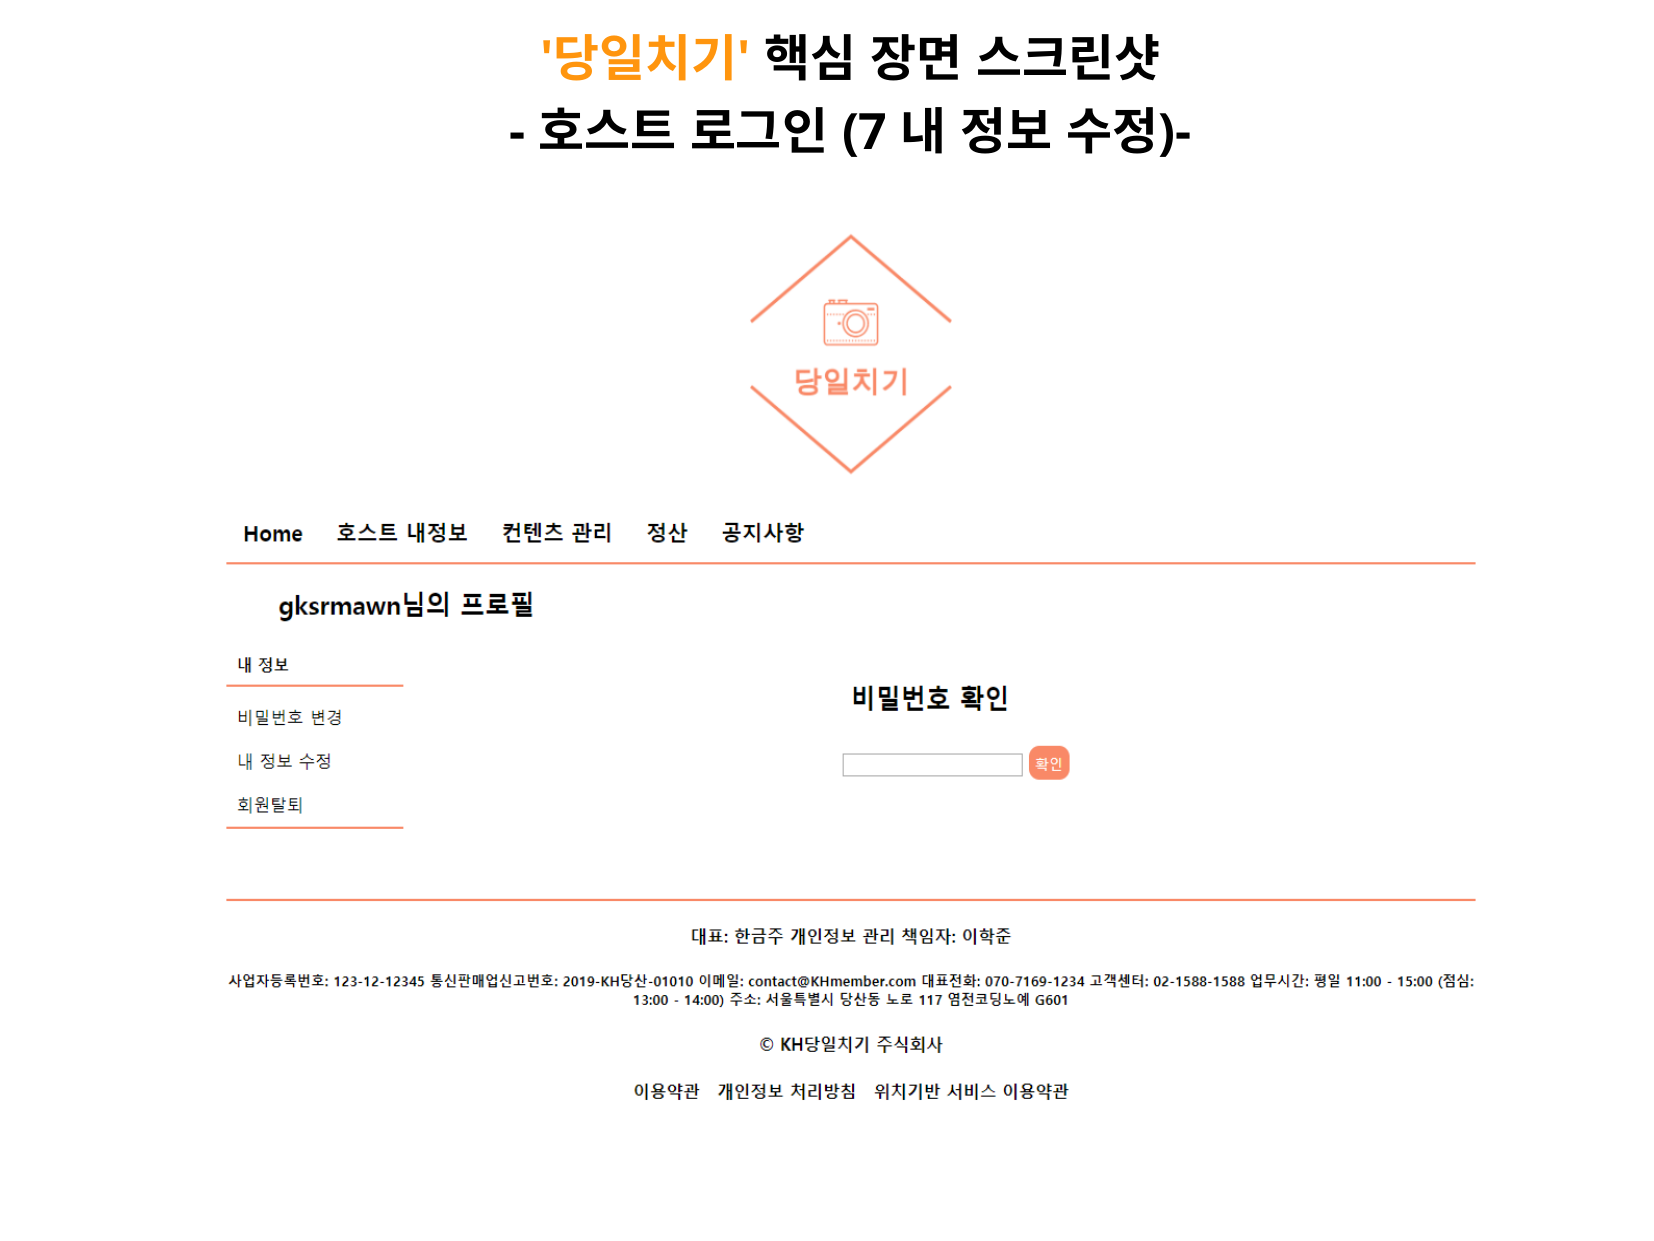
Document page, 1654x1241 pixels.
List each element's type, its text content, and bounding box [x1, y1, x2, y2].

title '당일치기' 핵심 장면 스크린샷 - 호스트 로그인 (7 내 정보 수정)- [106, 0, 1595, 196]
picture [165, 207, 1537, 1182]
